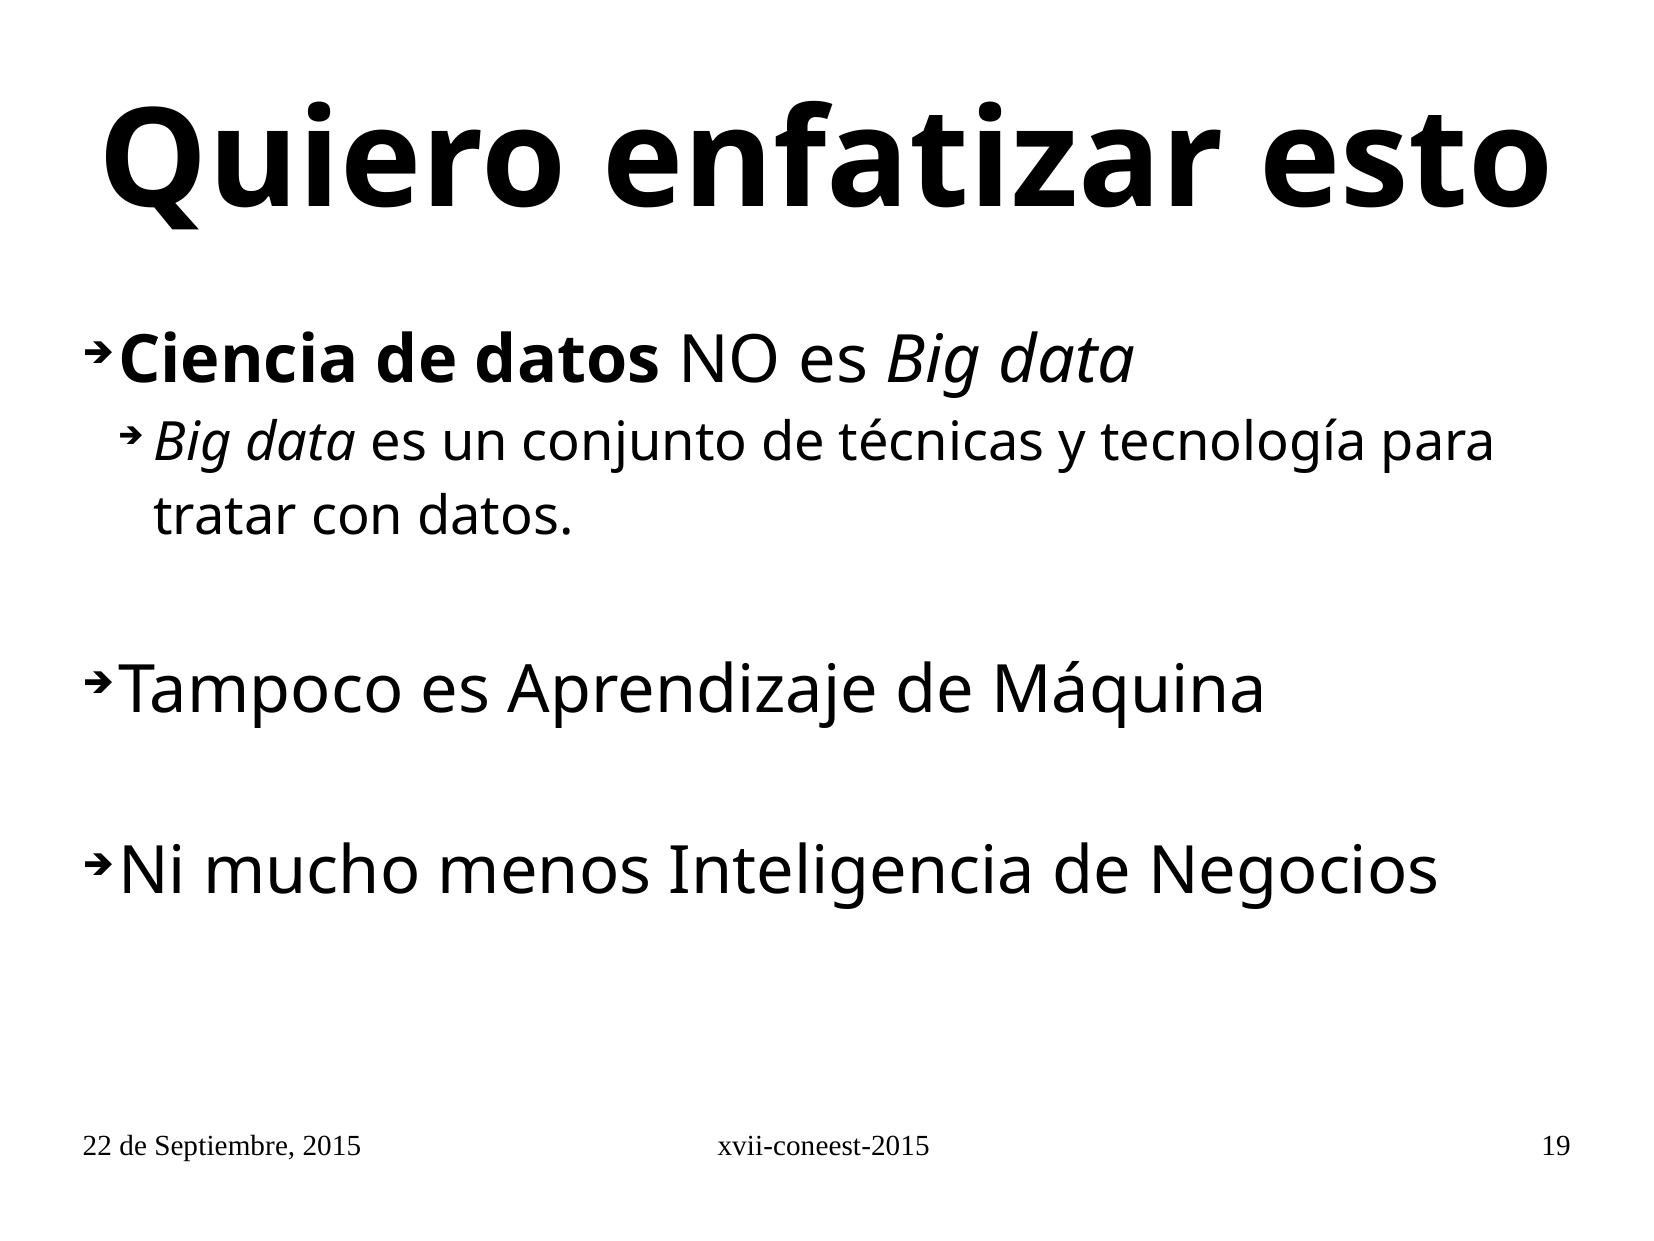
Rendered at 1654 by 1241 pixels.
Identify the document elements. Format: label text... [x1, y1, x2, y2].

subtitle Ciencia de datos NO es Big data Big data es un conjunto de técnicas y tecnología para tratar con datos. Tampoco es Aprendizaje de Máquina Ni mucho menos Inteligencia de Negocios [82, 290, 1571, 1010]
title Quiero enfatizar esto [82, 49, 1571, 257]
